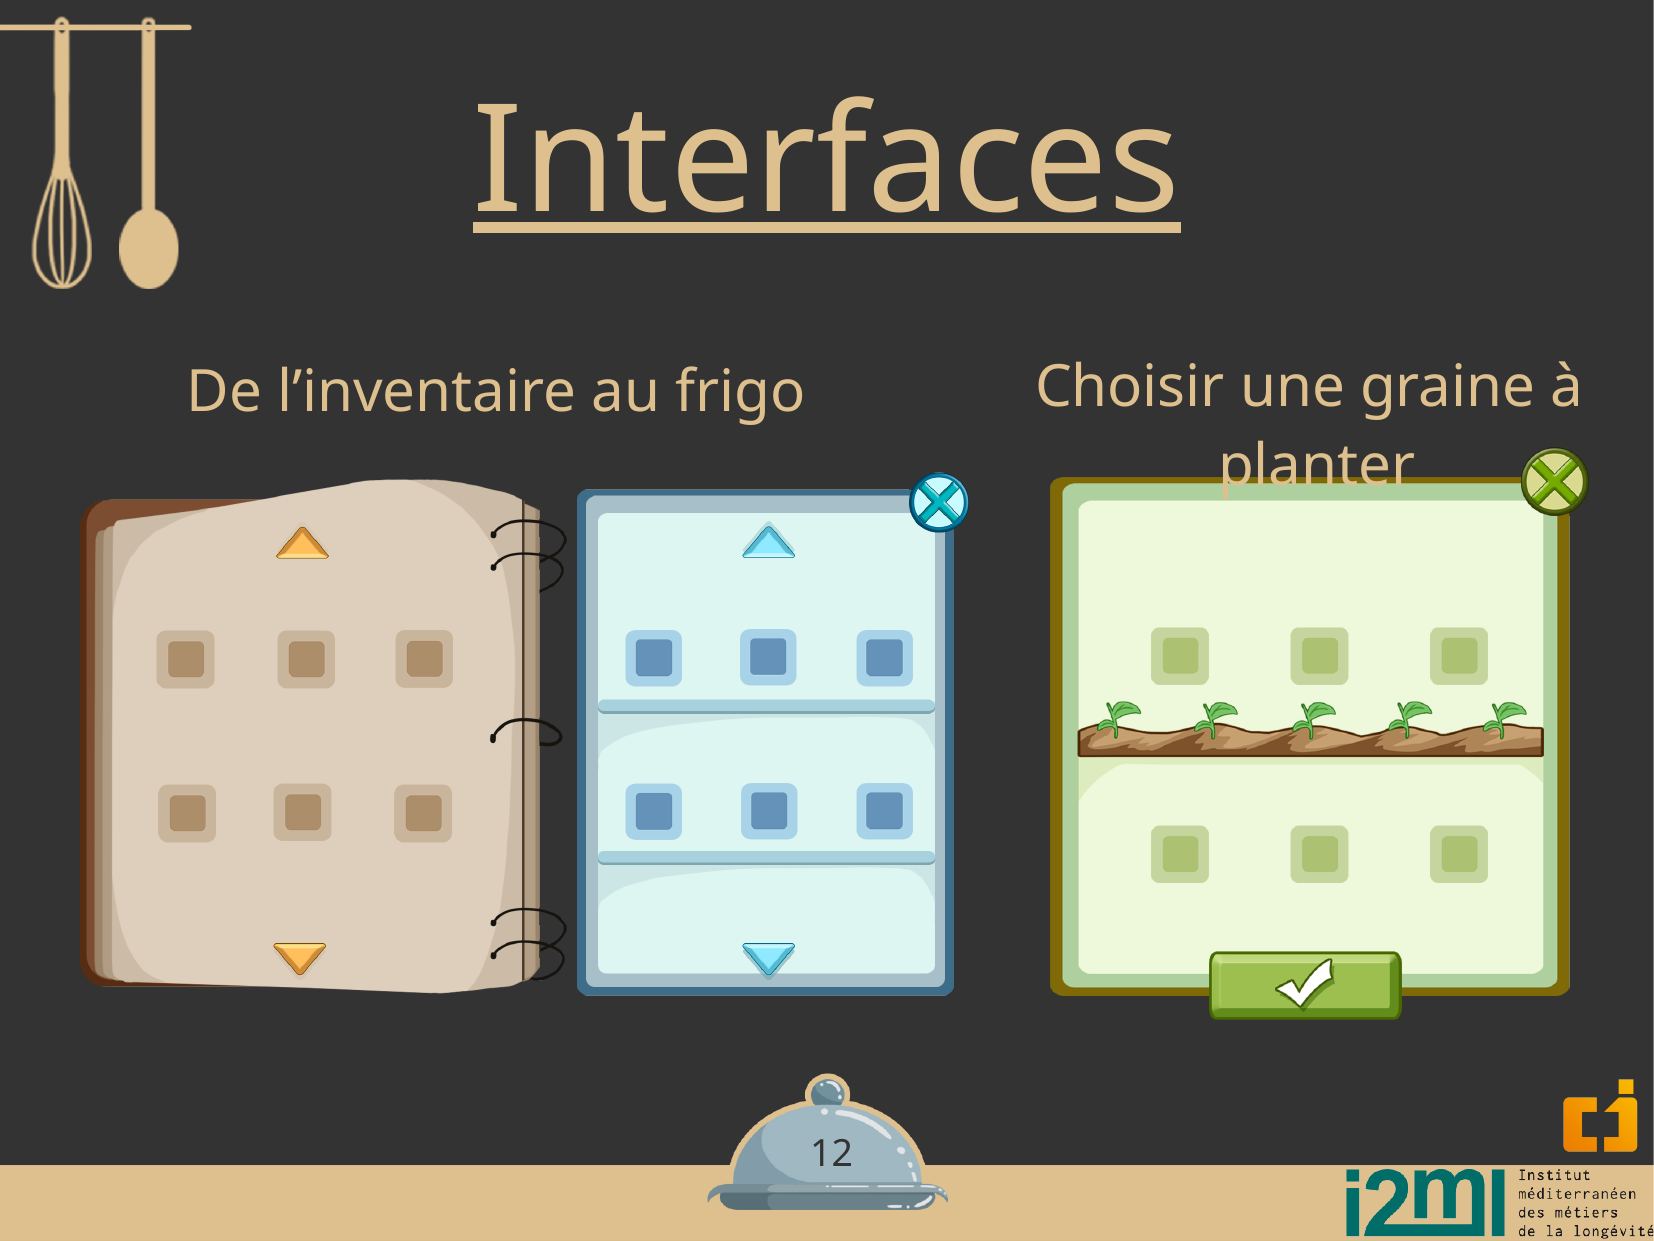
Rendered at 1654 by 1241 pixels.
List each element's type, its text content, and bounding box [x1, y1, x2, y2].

text_box Choisir une graine à planter [1003, 336, 1630, 483]
title Interfaces [82, 49, 1571, 257]
picture [0, 0, 1654, 1241]
text_box De l’inventaire au frigo [159, 342, 833, 424]
